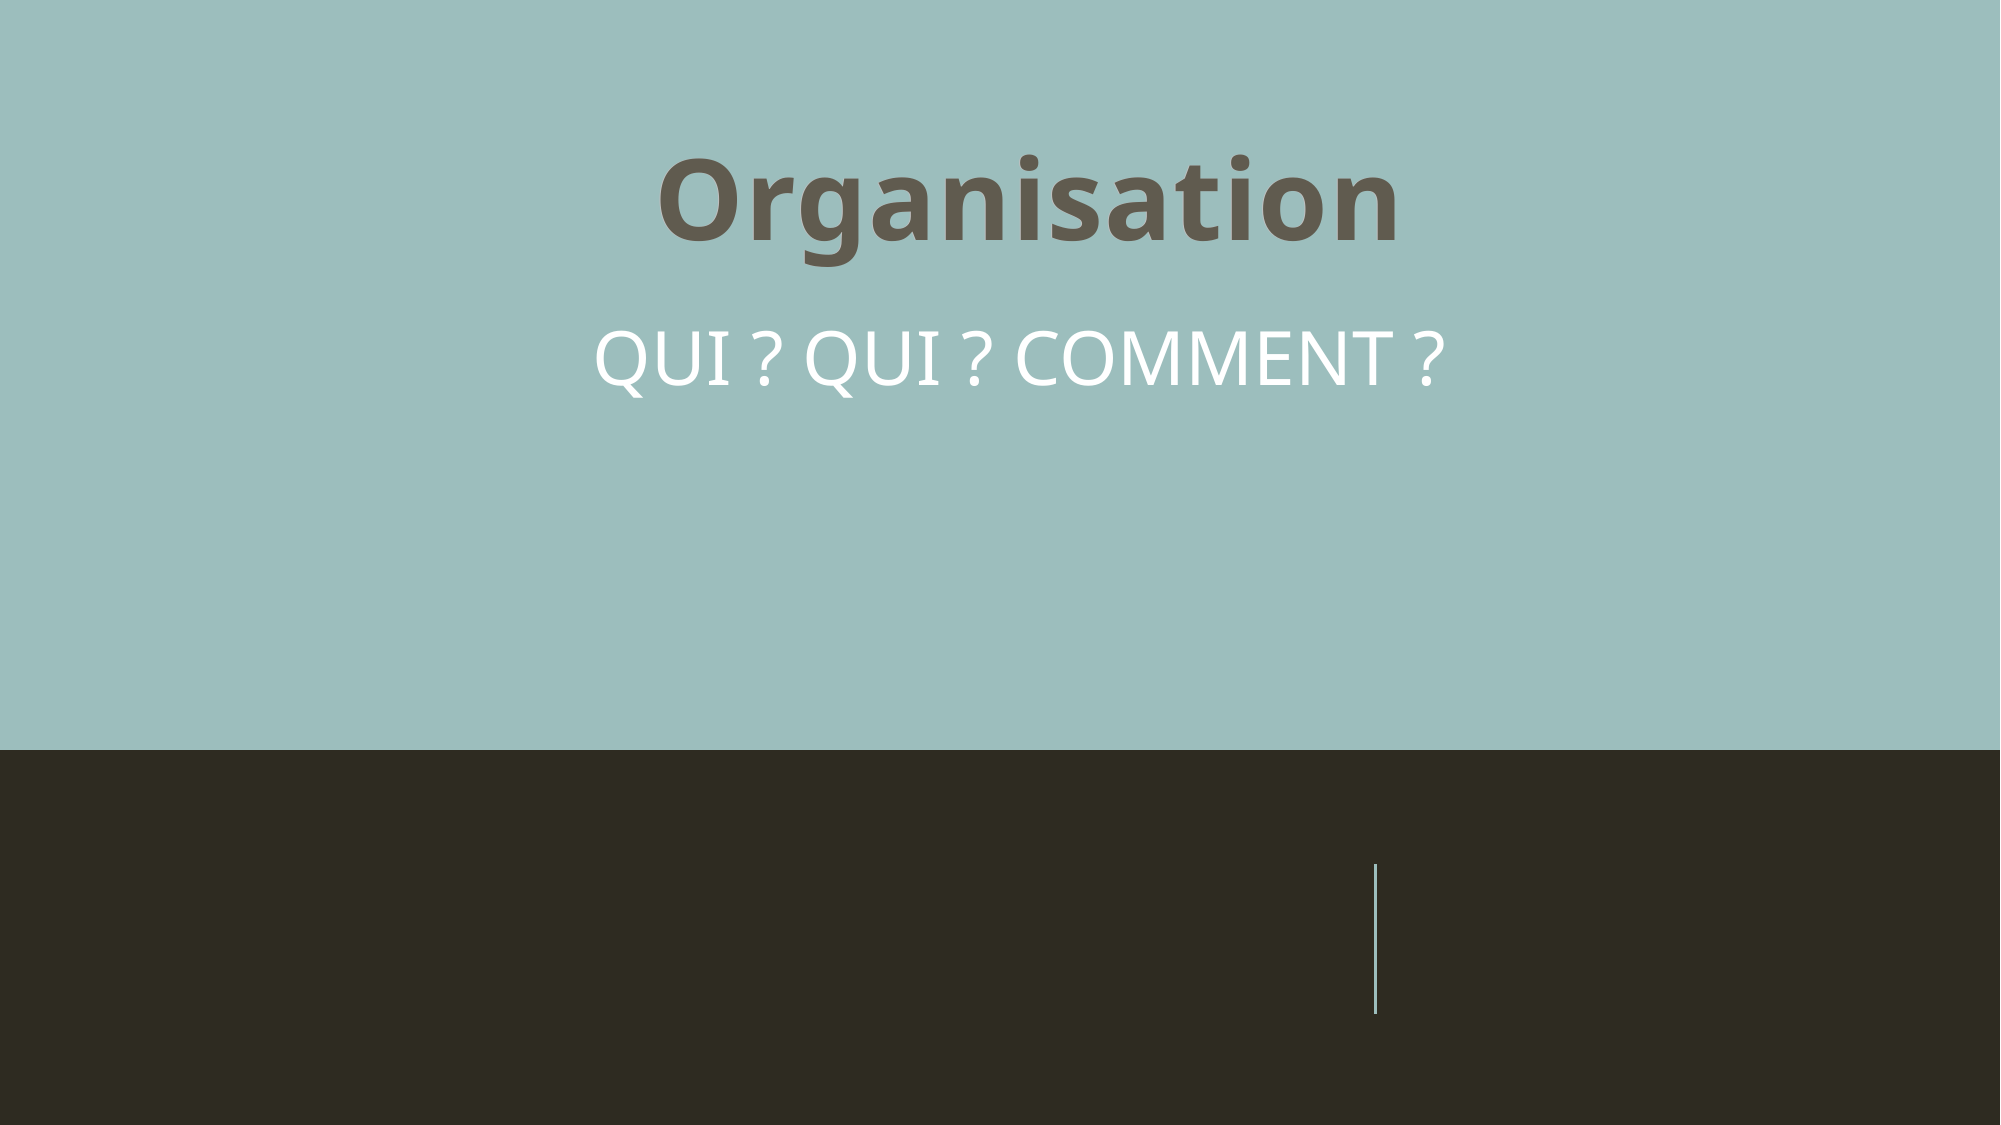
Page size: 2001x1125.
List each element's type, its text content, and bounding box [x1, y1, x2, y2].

text_box QUI ? QUI ? COMMENT ? [308, 302, 1751, 409]
text_box Organisation [319, 121, 1740, 271]
